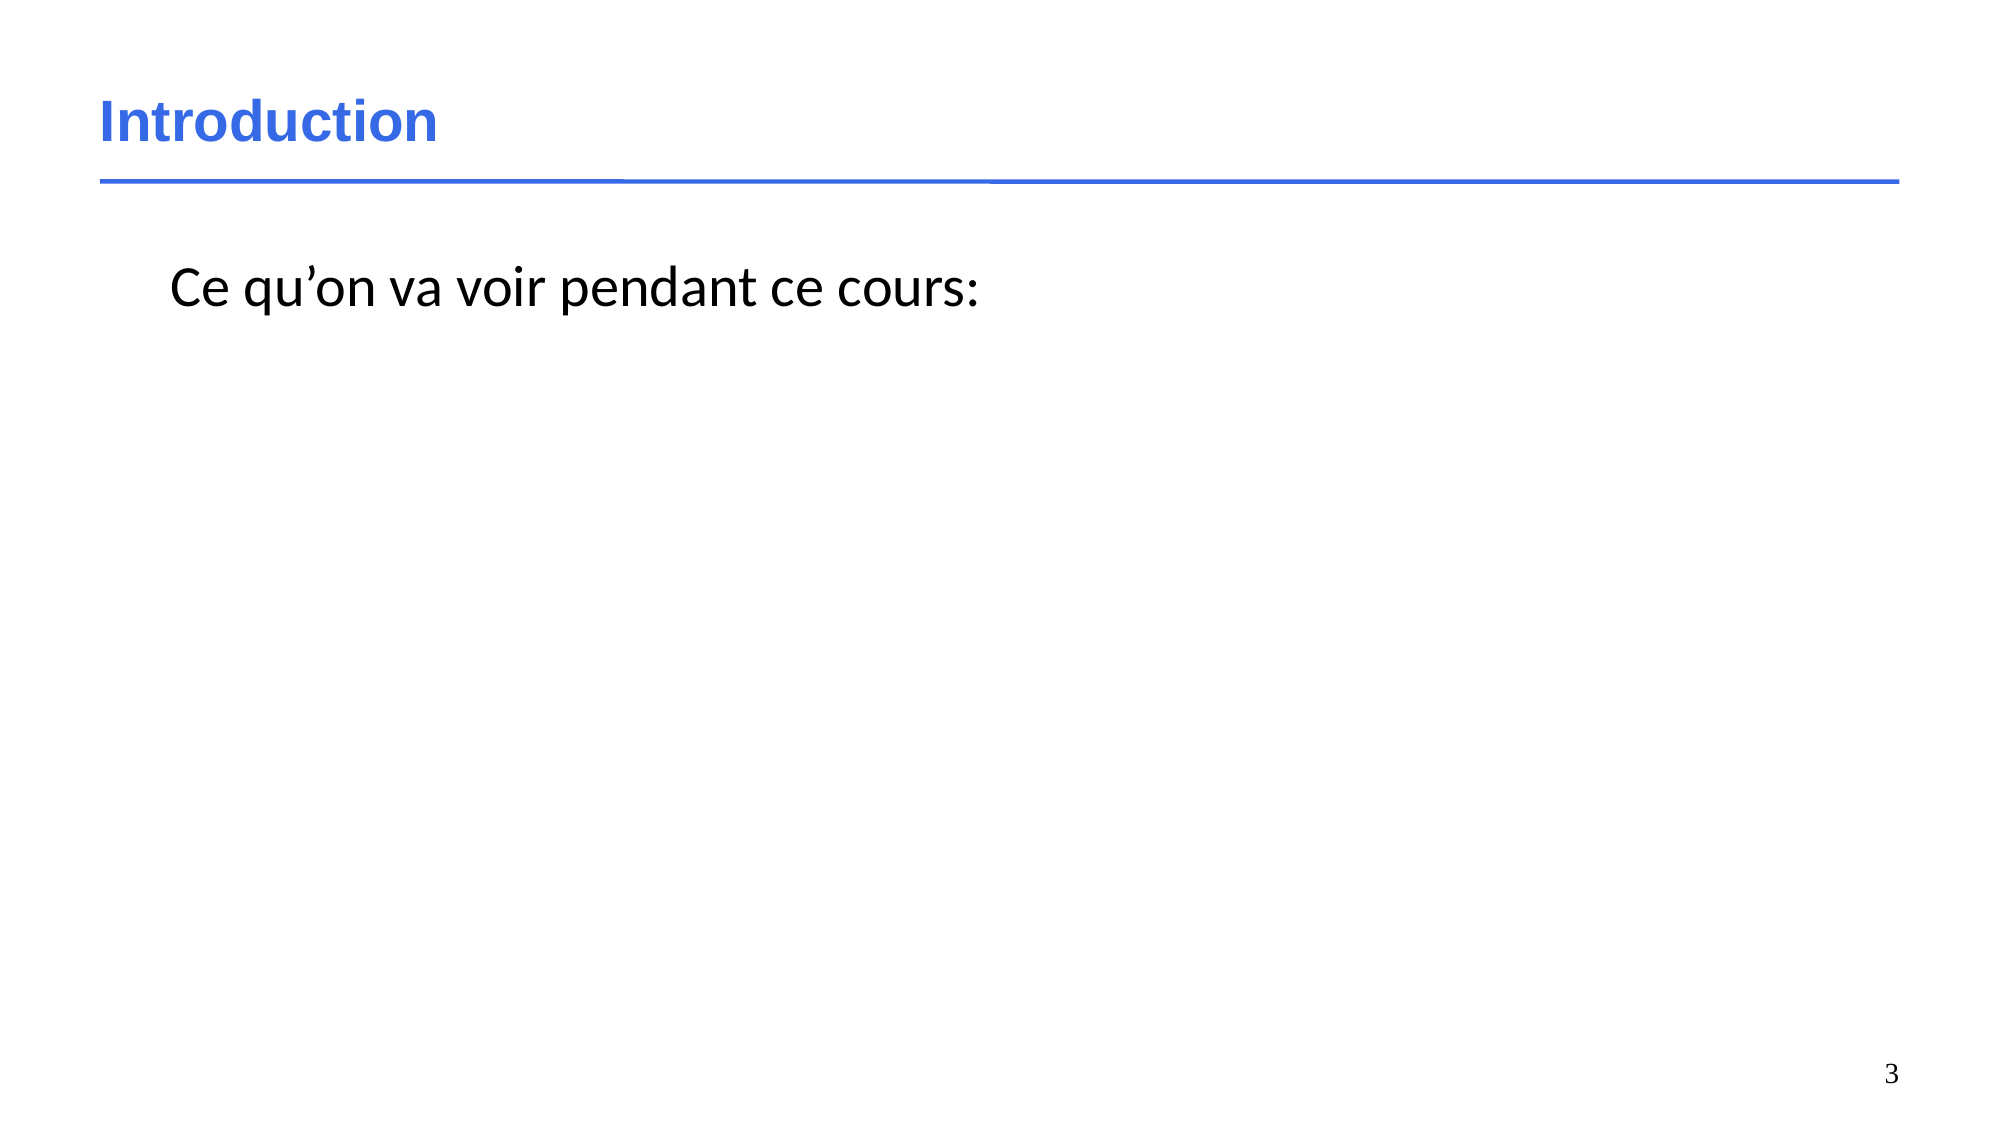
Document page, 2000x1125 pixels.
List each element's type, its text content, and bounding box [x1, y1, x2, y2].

title Introduction [99, 27, 1900, 215]
list Ce qu’on va voir pendant ce cours: [99, 263, 1900, 976]
